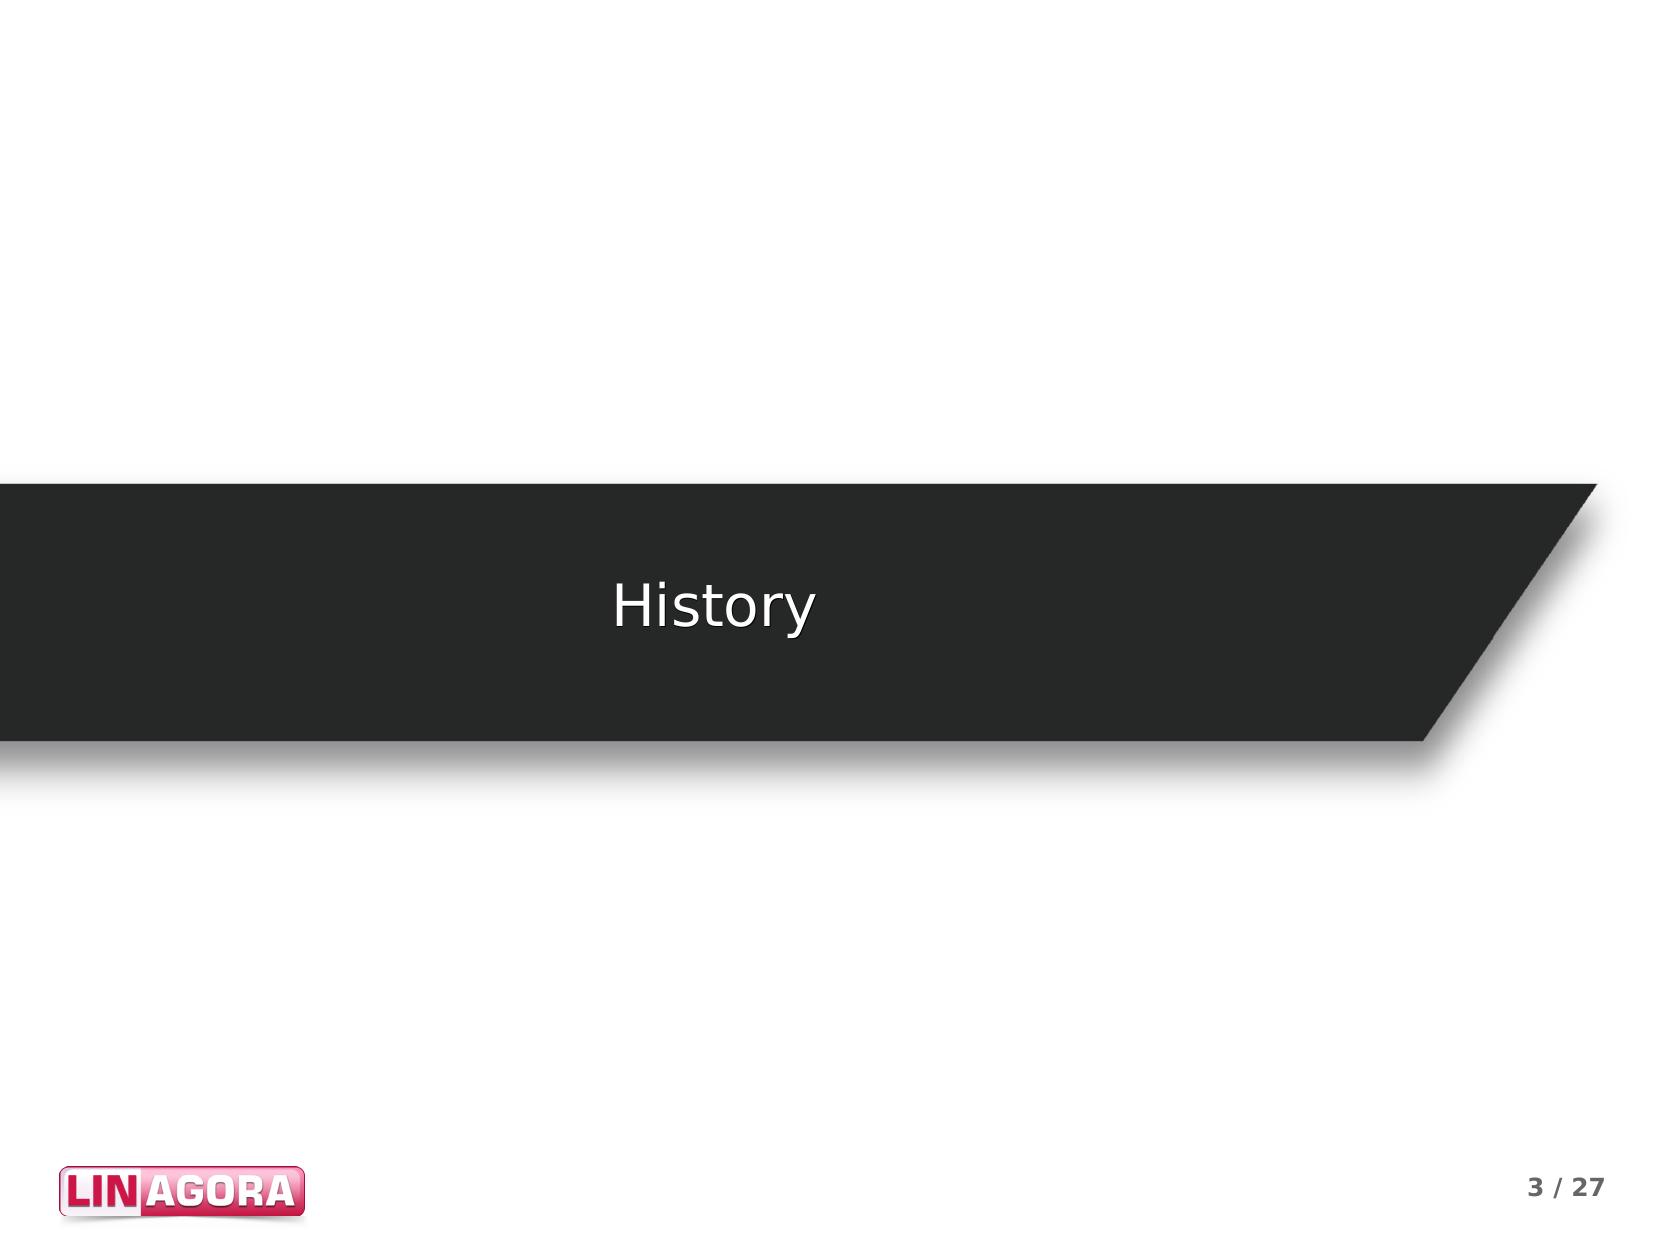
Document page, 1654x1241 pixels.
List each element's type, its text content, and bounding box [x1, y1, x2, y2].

title History [82, 460, 1347, 686]
picture [59, 1166, 308, 1229]
